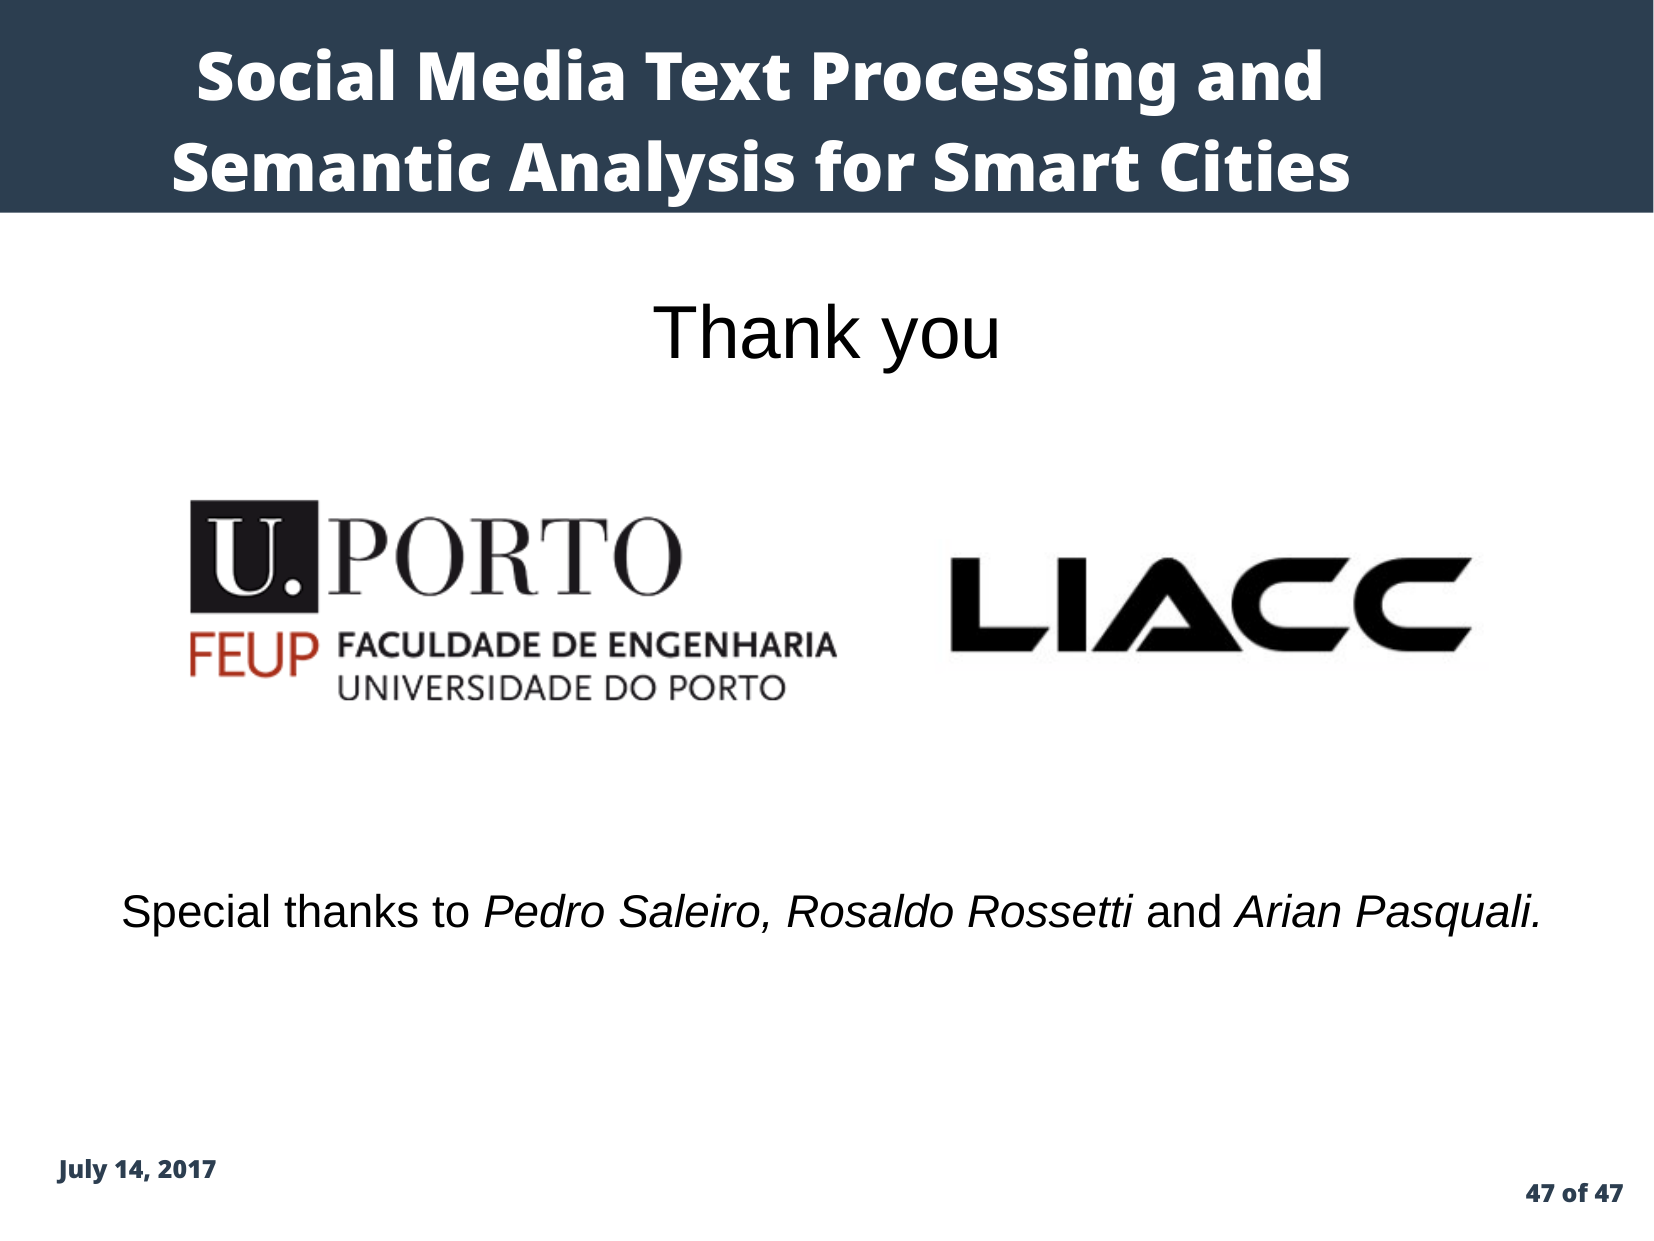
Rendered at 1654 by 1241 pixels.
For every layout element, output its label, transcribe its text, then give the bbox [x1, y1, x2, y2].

picture [934, 539, 1489, 674]
picture [177, 345, 851, 851]
title Social Media Text Processing and Semantic Analysis for Smart Cities [171, 29, 1483, 190]
text_box Thank you [637, 283, 1028, 414]
text_box Special thanks to Pedro Saleiro, Rosaldo Rossetti and Arian Pasquali. [106, 878, 1559, 945]
